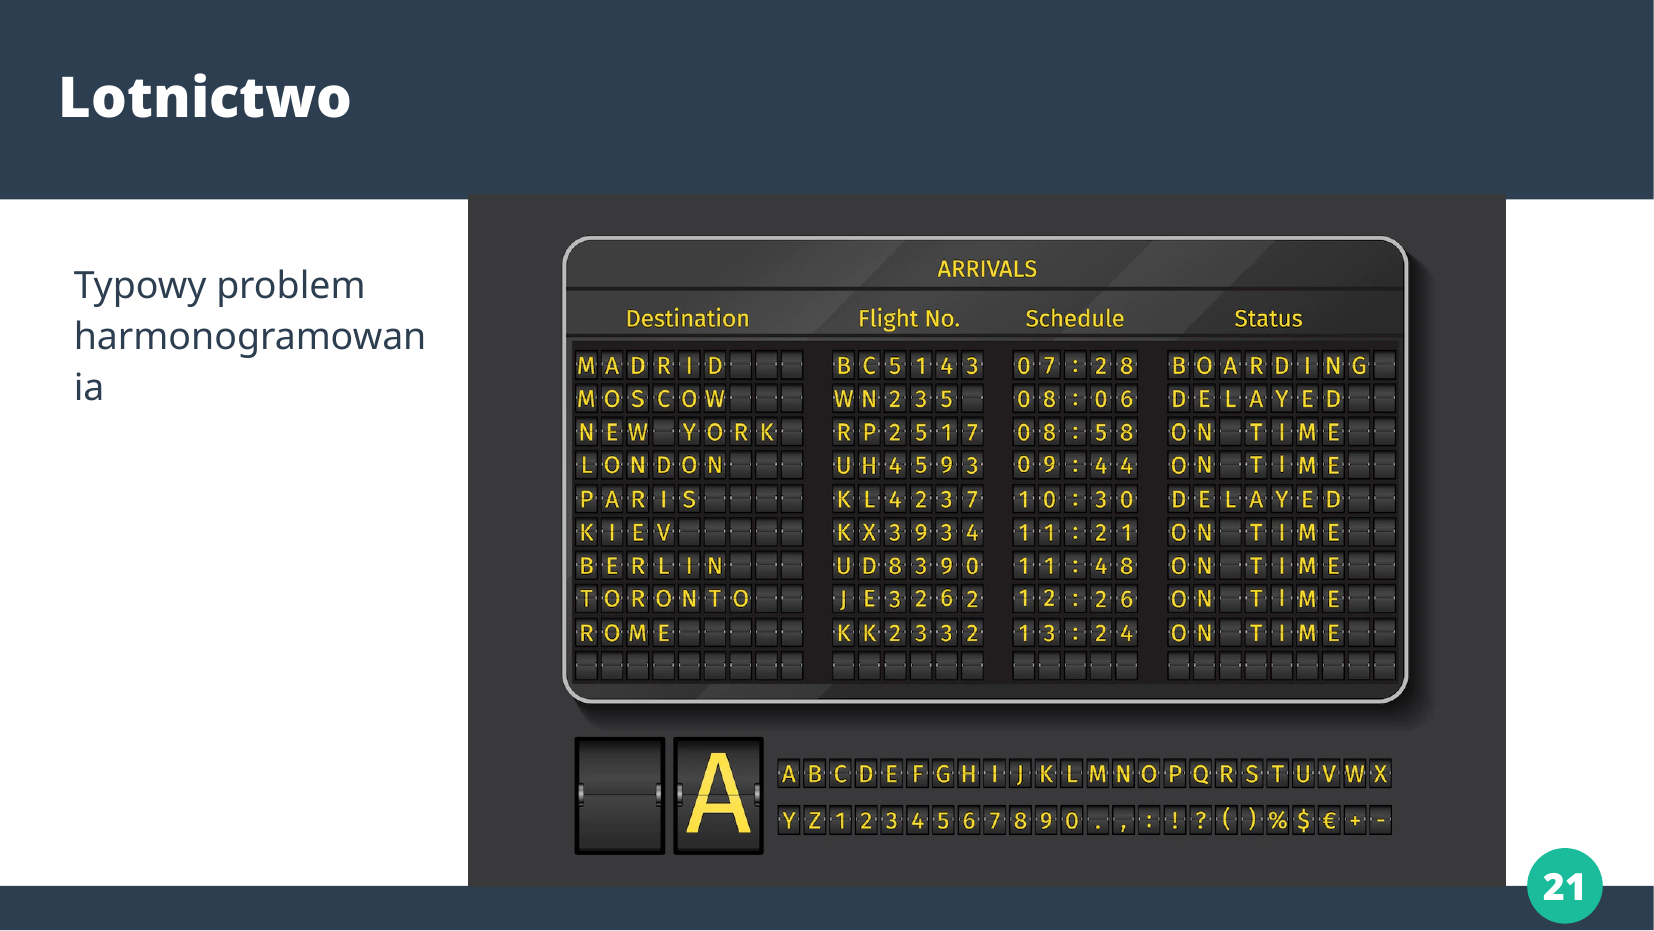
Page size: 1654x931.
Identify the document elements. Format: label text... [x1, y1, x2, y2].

text_box Typowy problem harmonogramowania [59, 280, 443, 390]
title Lotnictwo [59, 37, 1595, 155]
picture [468, 194, 1506, 887]
